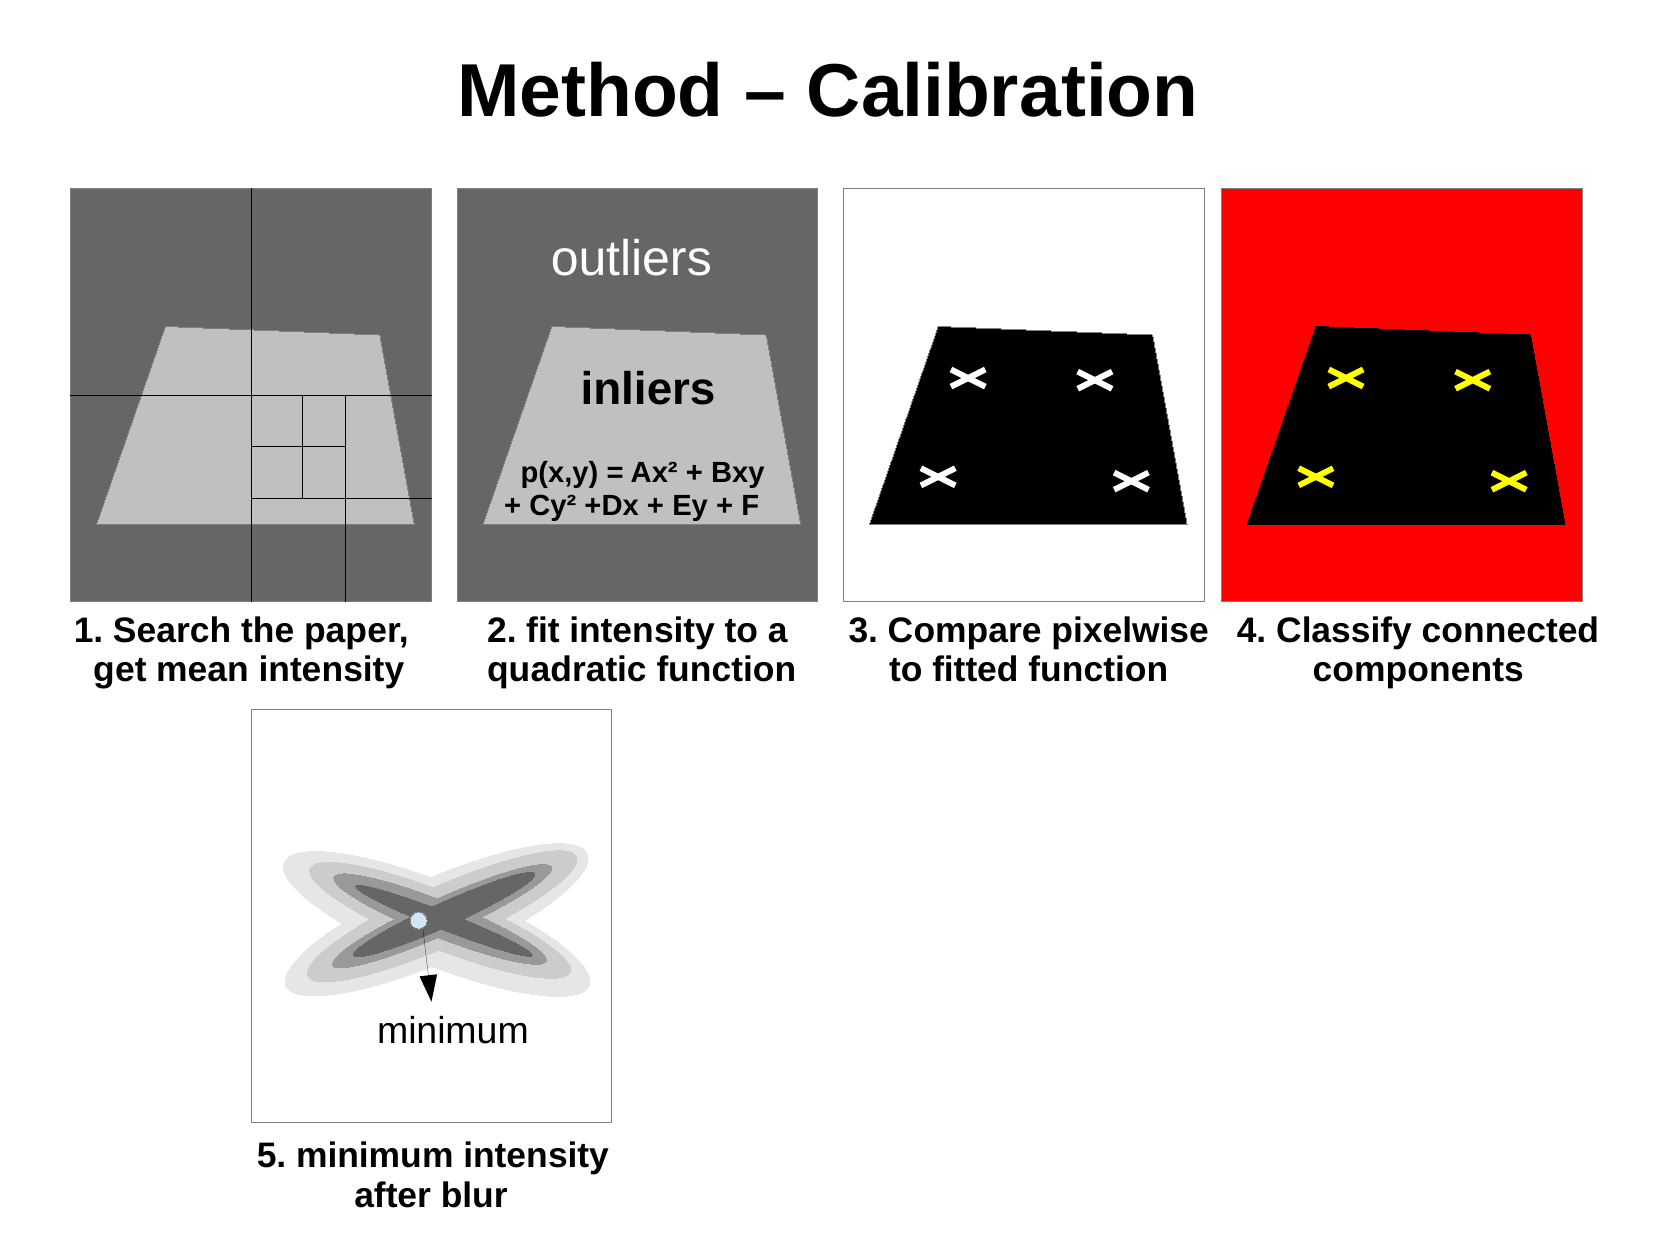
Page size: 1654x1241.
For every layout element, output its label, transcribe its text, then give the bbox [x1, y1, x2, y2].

text_box [70, 188, 251, 395]
text_box [251, 709, 612, 1123]
text_box [843, 188, 1205, 602]
text_box [252, 447, 302, 498]
text_box [457, 188, 818, 602]
text_box [1221, 188, 1583, 602]
text_box inliers p(x,y) = Ax² + Bxy + Cy² +Dx + Ey + F [489, 336, 831, 530]
text_box 3. Compare pixelwise to fitted function [833, 602, 1222, 698]
text_box [303, 447, 345, 498]
text_box [252, 499, 345, 602]
text_box Method – Calibration [442, 41, 1398, 141]
text_box [303, 396, 345, 446]
text_box outliers [536, 222, 727, 294]
text_box 1. Search the paper, get mean intensity [58, 602, 424, 698]
text_box [70, 396, 251, 602]
text_box [252, 188, 432, 395]
text_box [346, 396, 432, 498]
text_box [346, 499, 432, 602]
text_box [252, 396, 302, 446]
text_box 2. fit intensity to a quadratic function [472, 602, 812, 698]
text_box minimum [362, 1001, 544, 1059]
text_box 5. minimum intensity after blur [242, 1128, 624, 1224]
text_box 4. Classify connected components [1222, 602, 1615, 698]
